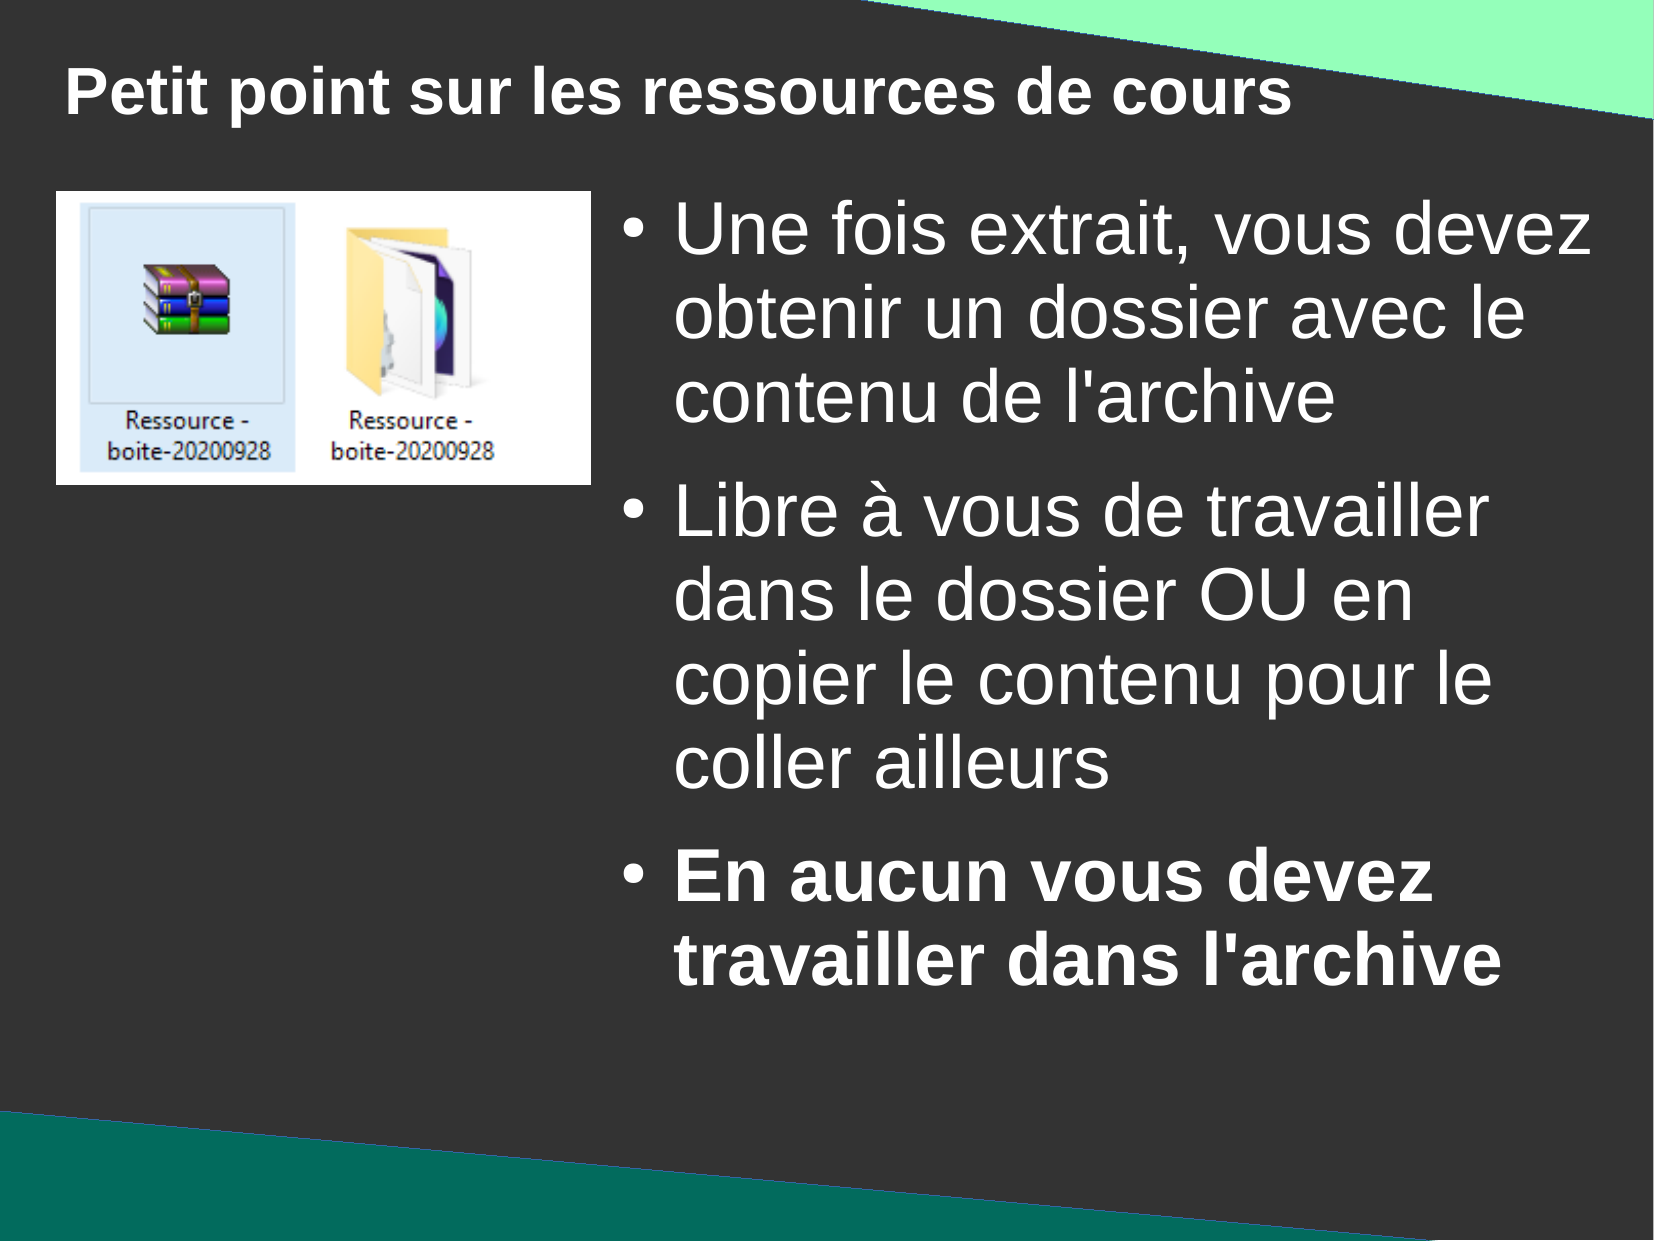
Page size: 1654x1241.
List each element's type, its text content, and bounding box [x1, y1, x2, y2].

text_box [861, 0, 1654, 120]
picture [56, 191, 591, 485]
list Une fois extrait, vous devez obtenir un dossier avec le contenu de l'archive Libre à vous de travailler dans le dossier OU en copier le contenu pour le coller ailleurs En aucun vous devez travailler dans l'archive [602, 186, 1620, 1099]
title Petit point sur les ressources de cours [64, 54, 1553, 157]
